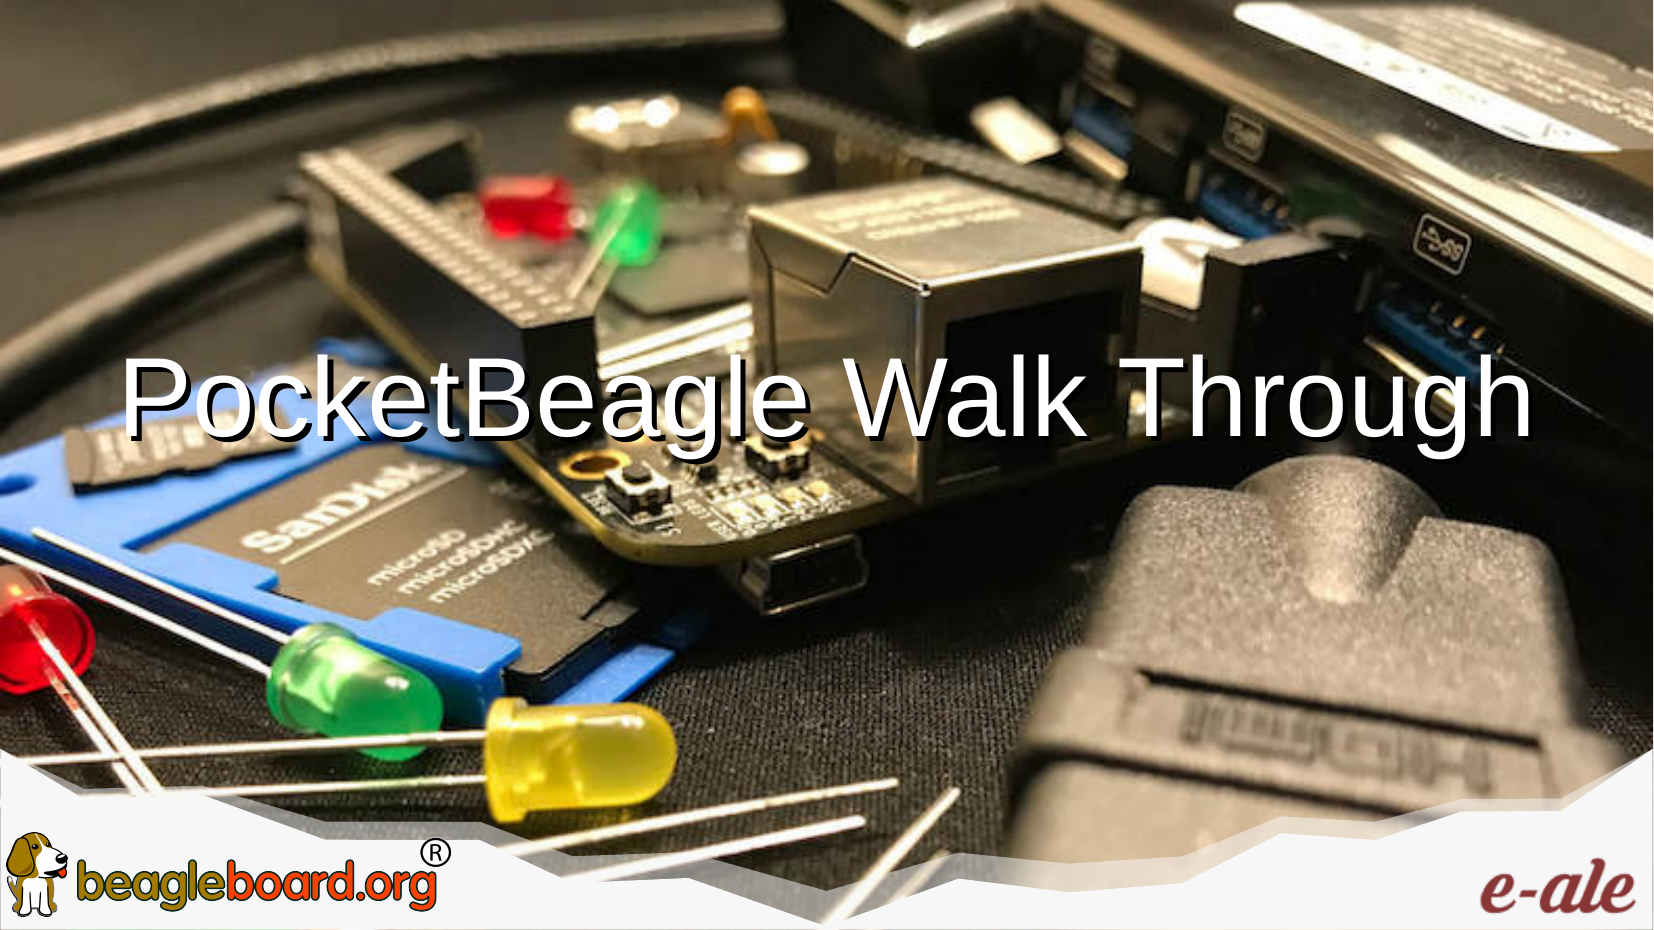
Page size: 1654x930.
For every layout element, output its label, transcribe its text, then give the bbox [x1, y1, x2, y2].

picture [0, 0, 1654, 930]
subtitle PocketBeagle Walk Through [82, 37, 1571, 757]
